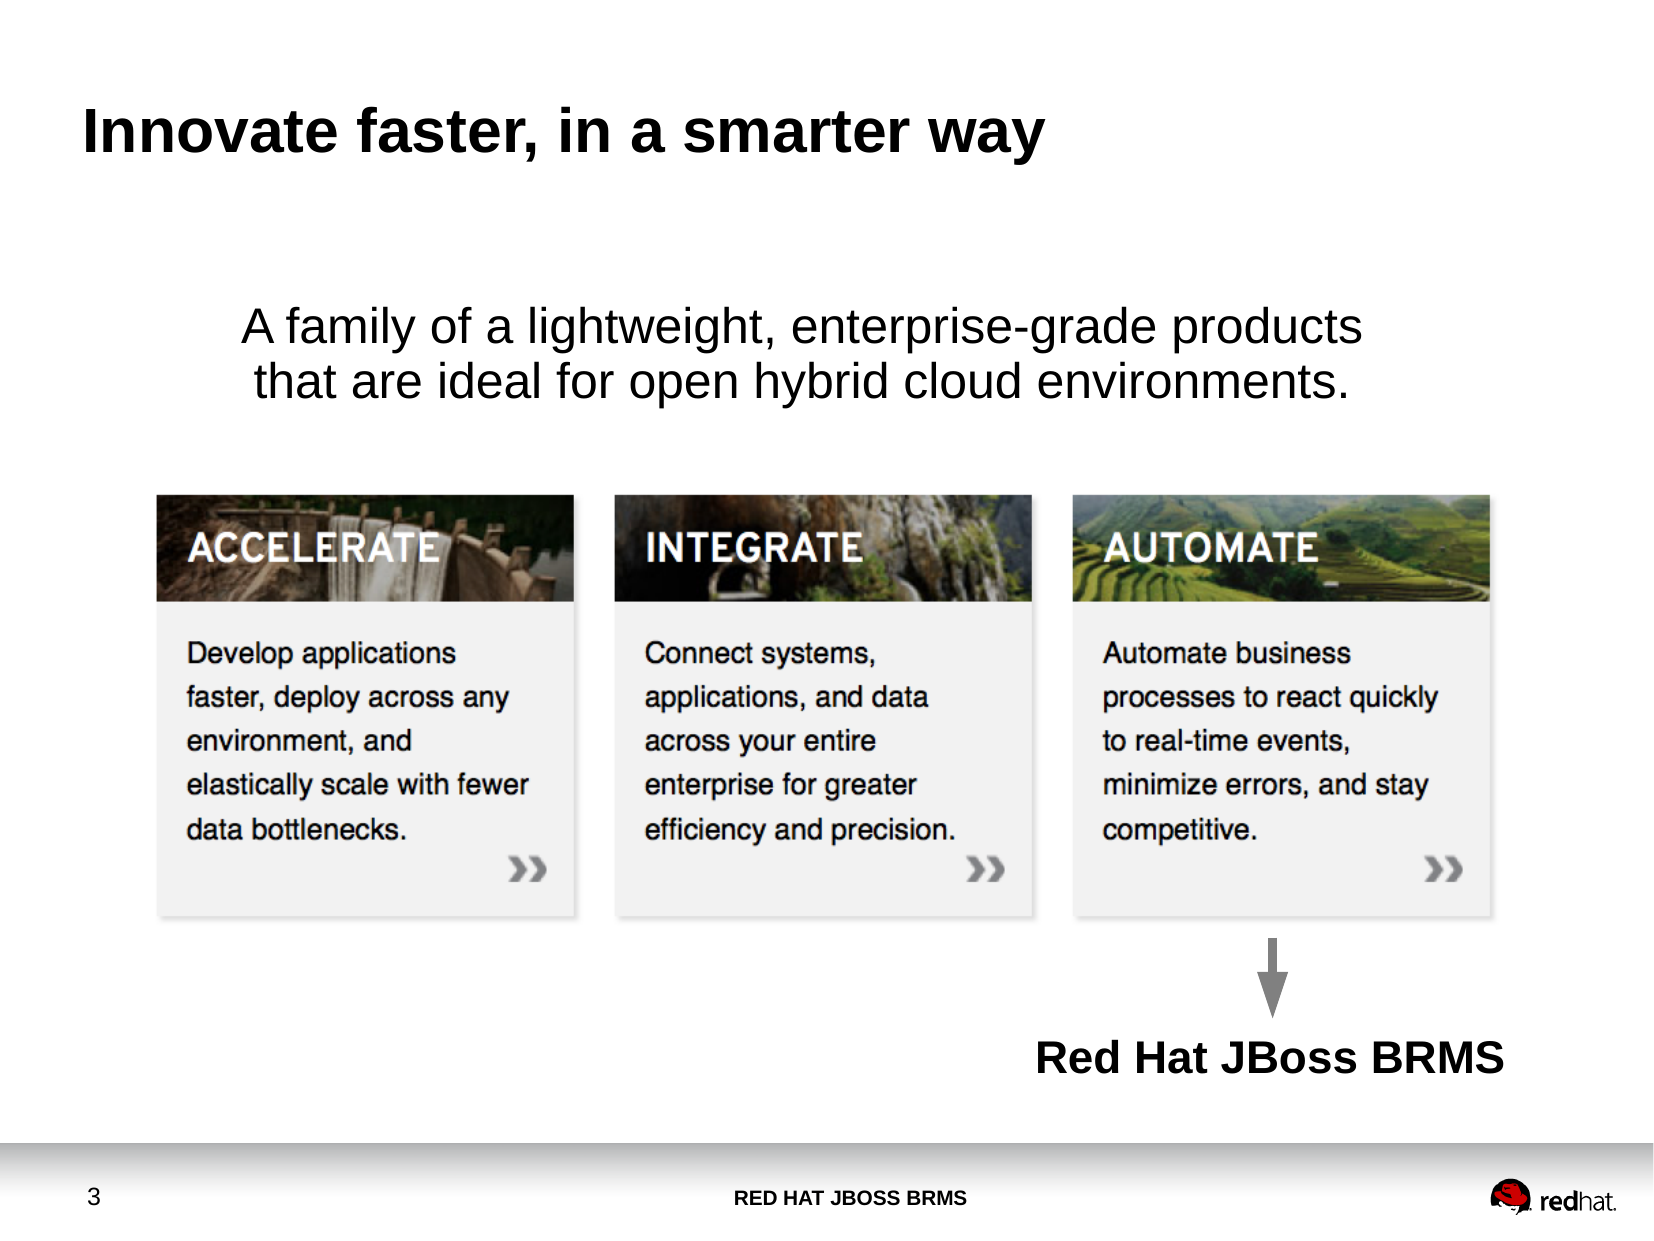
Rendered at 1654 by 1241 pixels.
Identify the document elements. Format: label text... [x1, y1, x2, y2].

list A family of a lightweight, enterprise-grade products that are ideal for open hybrid cloud environments. [221, 297, 1384, 429]
picture [0, 1143, 1654, 1241]
text_box Red Hat JBoss BRMS [1020, 1024, 1528, 1091]
title Innovate faster, in a smarter way [82, 37, 1571, 226]
picture [150, 491, 1501, 930]
